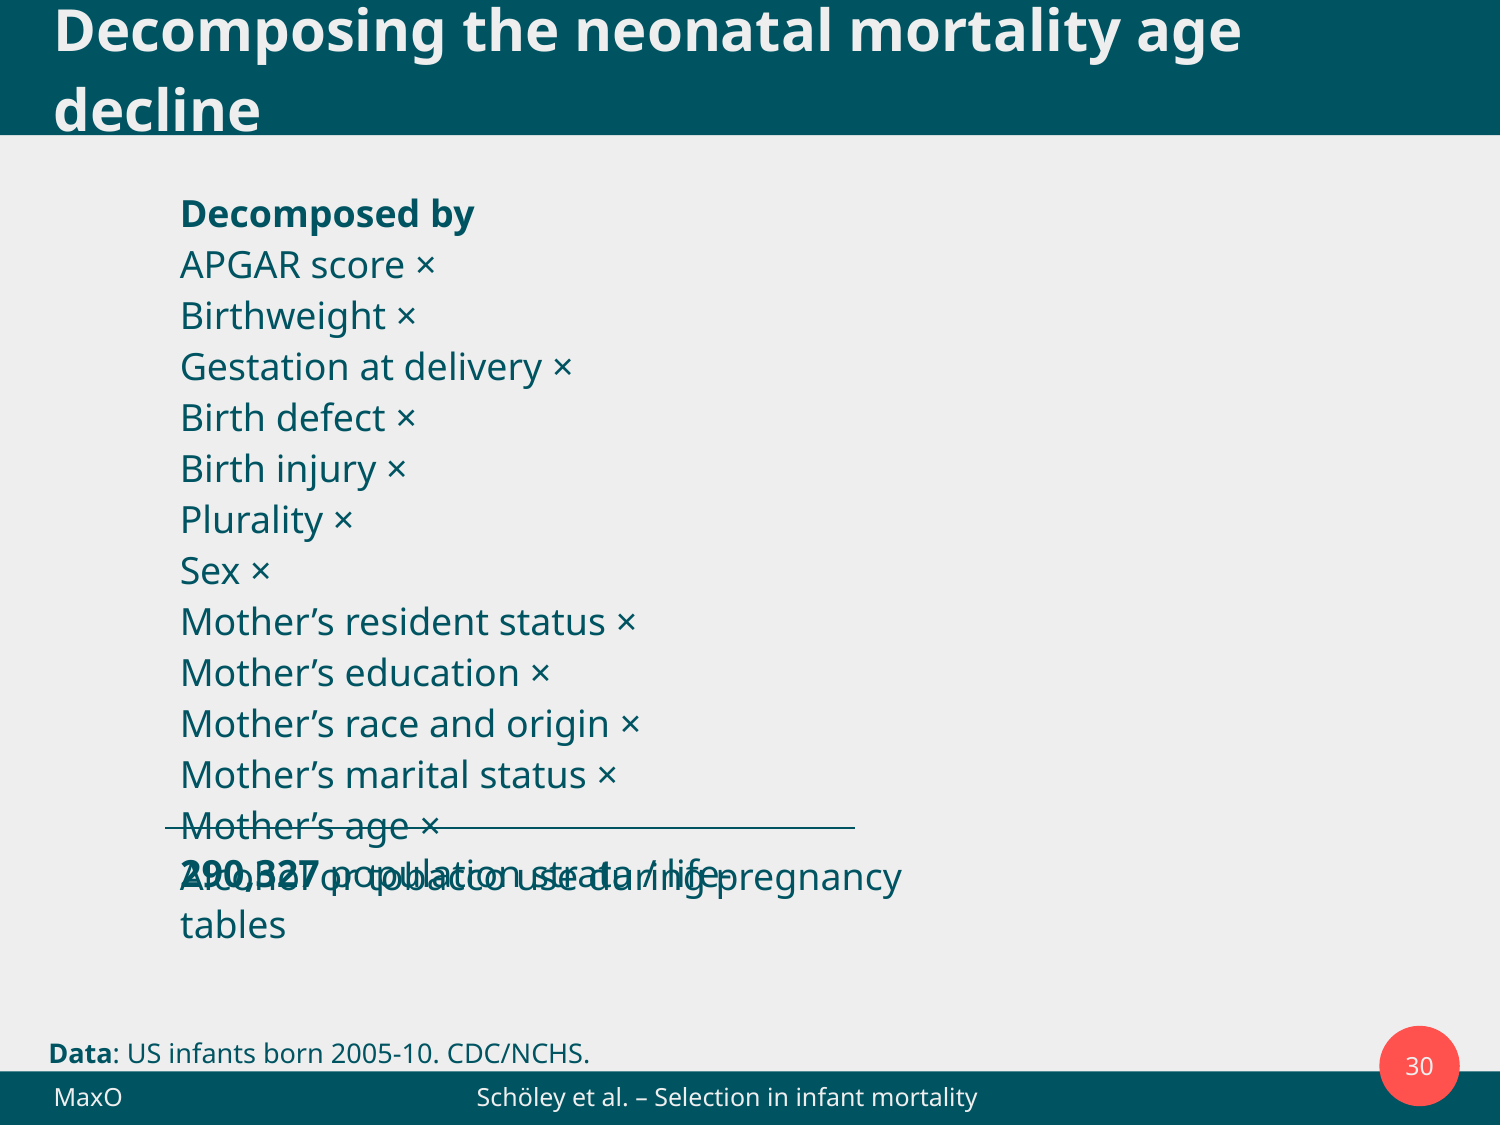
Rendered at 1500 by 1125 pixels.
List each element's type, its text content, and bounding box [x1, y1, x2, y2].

title Decomposing the neonatal mortality age decline [53, 0, 1447, 141]
text_box 290,327 population strata / life-tables [165, 840, 826, 901]
text_box Data: US infants born 2005-10. CDC/NCHS. [33, 1026, 931, 1075]
text_box Decomposed by APGAR score × Birthweight × Gestation at delivery × Birth defect × Birth injury × Plurality × Sex × Mother’s resident status × Mother’s education × Mother’s race and origin × Mother’s marital status × Mother’s age × Alcohol or tobacco use during pregnancy [165, 179, 877, 829]
